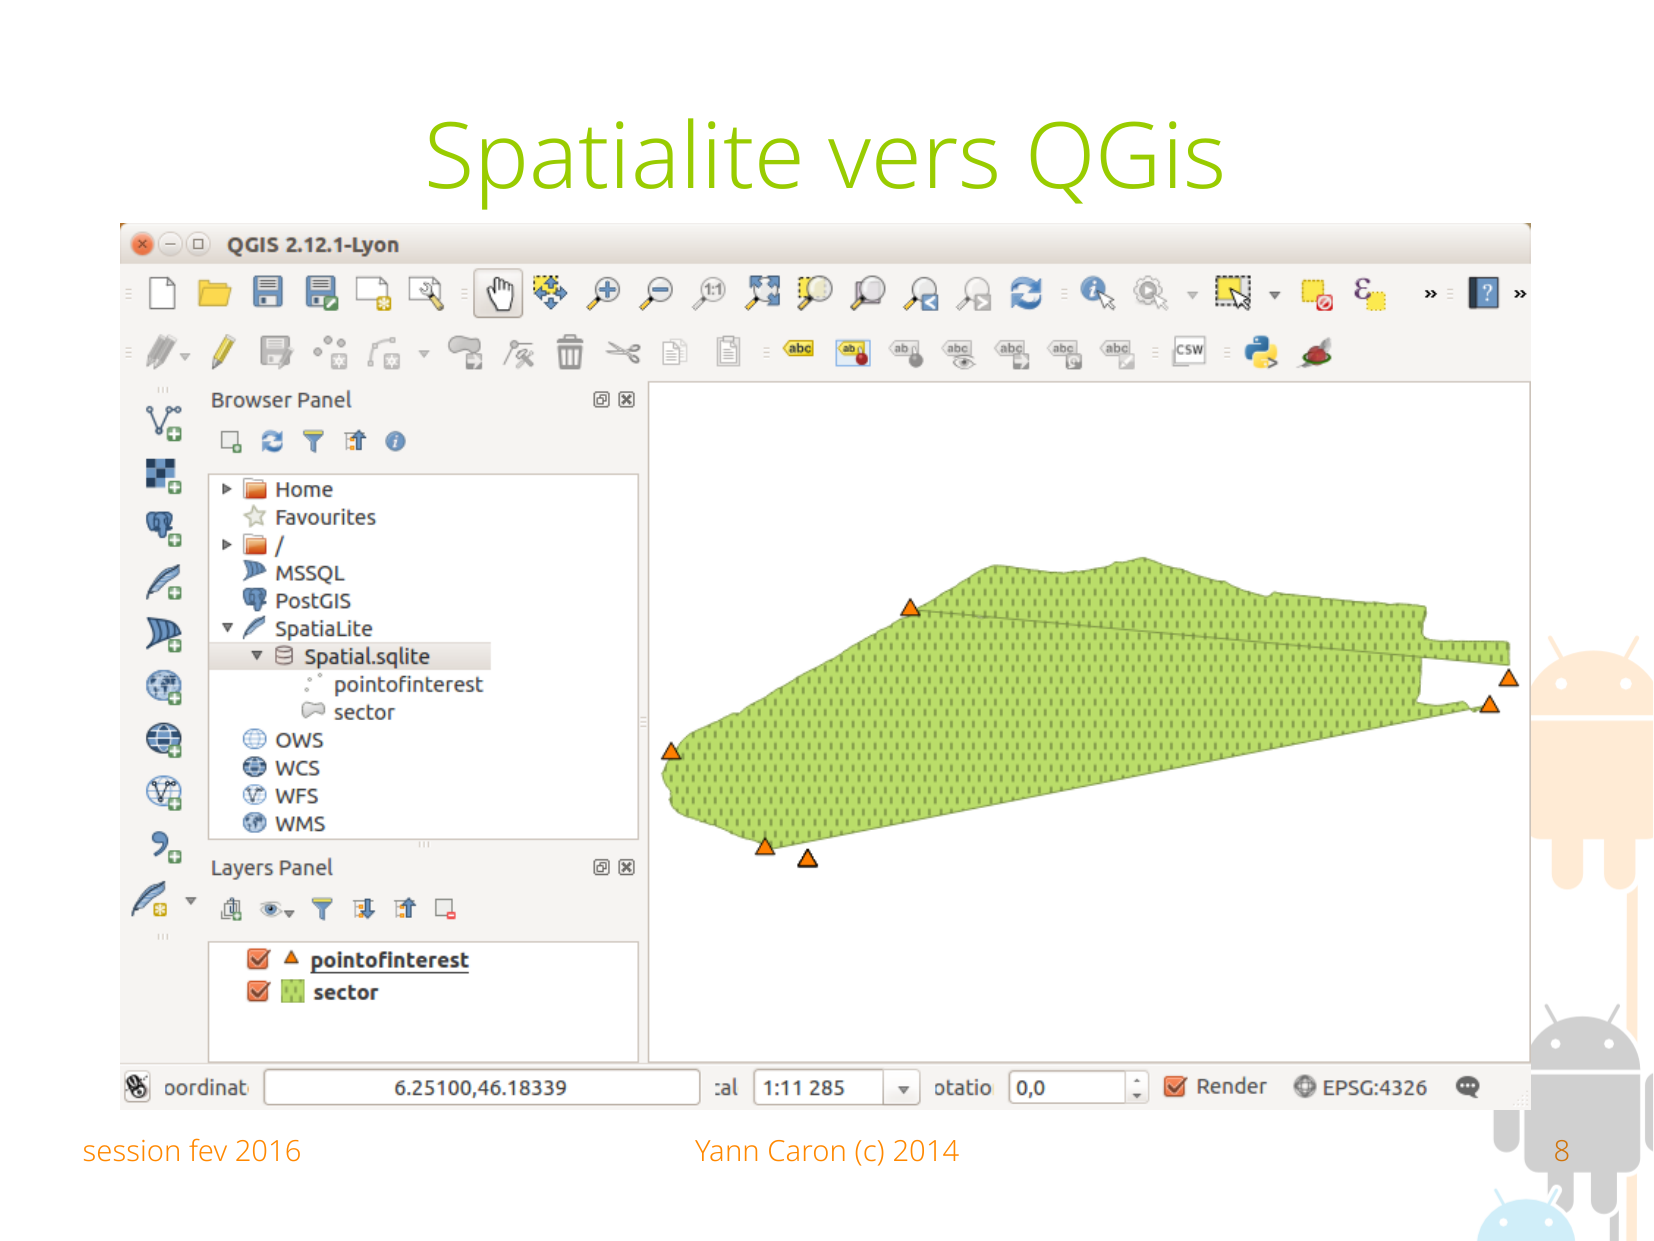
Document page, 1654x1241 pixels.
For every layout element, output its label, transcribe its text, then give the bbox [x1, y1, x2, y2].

picture [120, 223, 1654, 1241]
title Spatialite vers QGis [82, 49, 1571, 257]
